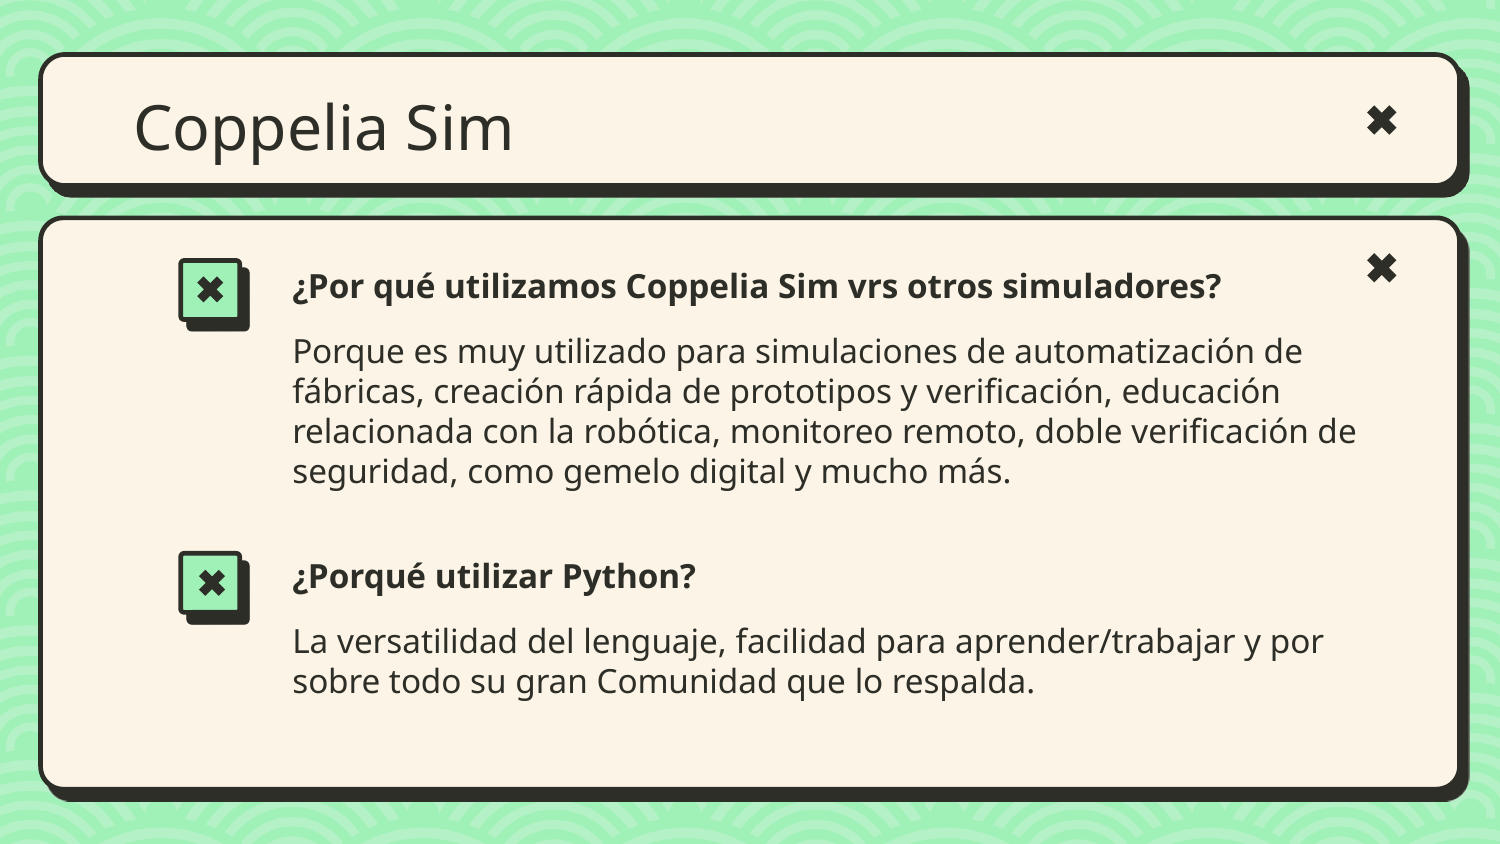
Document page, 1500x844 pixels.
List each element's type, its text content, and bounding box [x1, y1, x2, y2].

picture [0, 0, 1500, 844]
subtitle ¿Porqué utilizar Python? La versatilidad del lenguaje, facilidad para aprender/trabajar y por sobre todo su gran Comunidad que lo respalda. [277, 537, 1382, 733]
text_box [180, 260, 240, 320]
text_box [180, 553, 240, 613]
title Coppelia Sim [118, 72, 1382, 167]
subtitle ¿Por qué utilizamos Coppelia Sim vrs otros simuladores? Porque es muy utilizado para simulaciones de automatización de fábricas, creación rápida de prototipos y verificación, educación relacionada con la robótica, monitoreo remoto, doble verificación de seguridad, como gemelo digital y mucho más. [277, 218, 1382, 537]
subtitle PROJECT 01 [207, 273, 277, 344]
